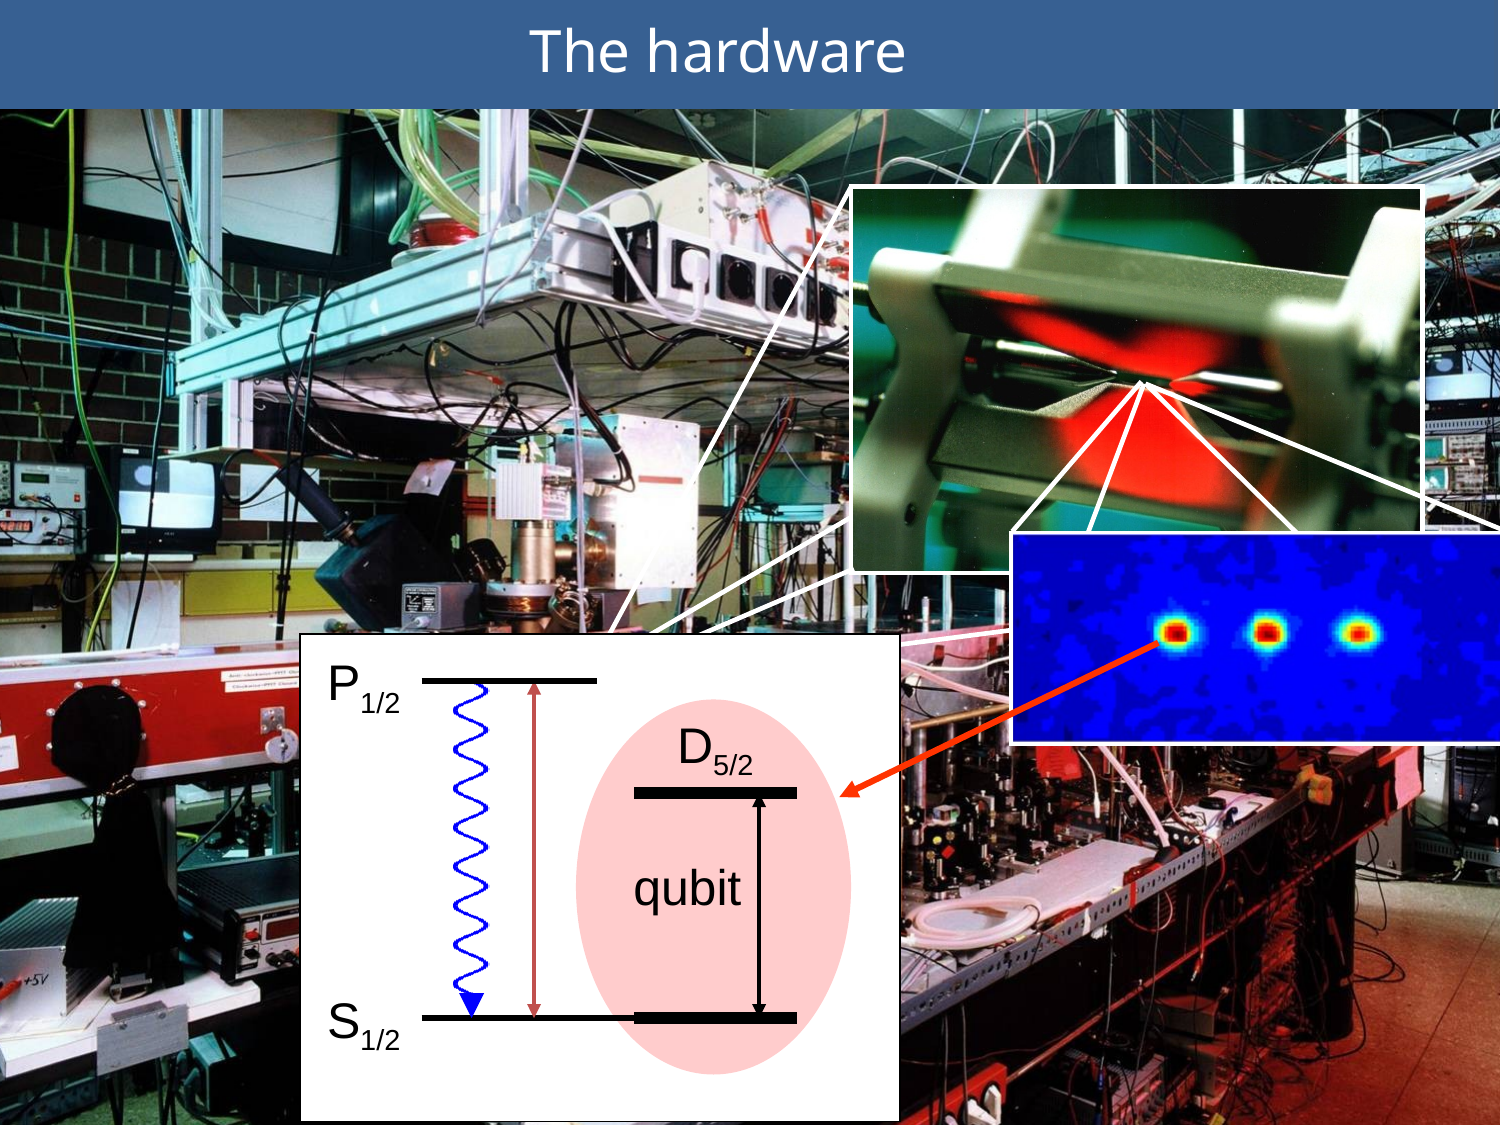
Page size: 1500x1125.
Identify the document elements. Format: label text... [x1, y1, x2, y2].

list The hardware [156, 12, 1282, 98]
text_box D5/2 [662, 705, 769, 790]
picture [853, 188, 1421, 571]
picture [1012, 534, 1500, 743]
picture [1092, 388, 1290, 531]
picture [660, 522, 849, 633]
text_box qubit [592, 847, 757, 923]
picture [1156, 617, 1196, 650]
picture [0, 109, 1500, 1125]
picture [901, 633, 1009, 763]
picture [1017, 391, 1138, 531]
picture [1425, 501, 1497, 531]
text_box [300, 633, 901, 1122]
picture [453, 684, 490, 996]
picture [713, 574, 1009, 641]
picture [1160, 393, 1421, 531]
text_box S1/2 [312, 980, 416, 1064]
text_box P1/2 [312, 643, 416, 727]
picture [614, 198, 849, 633]
